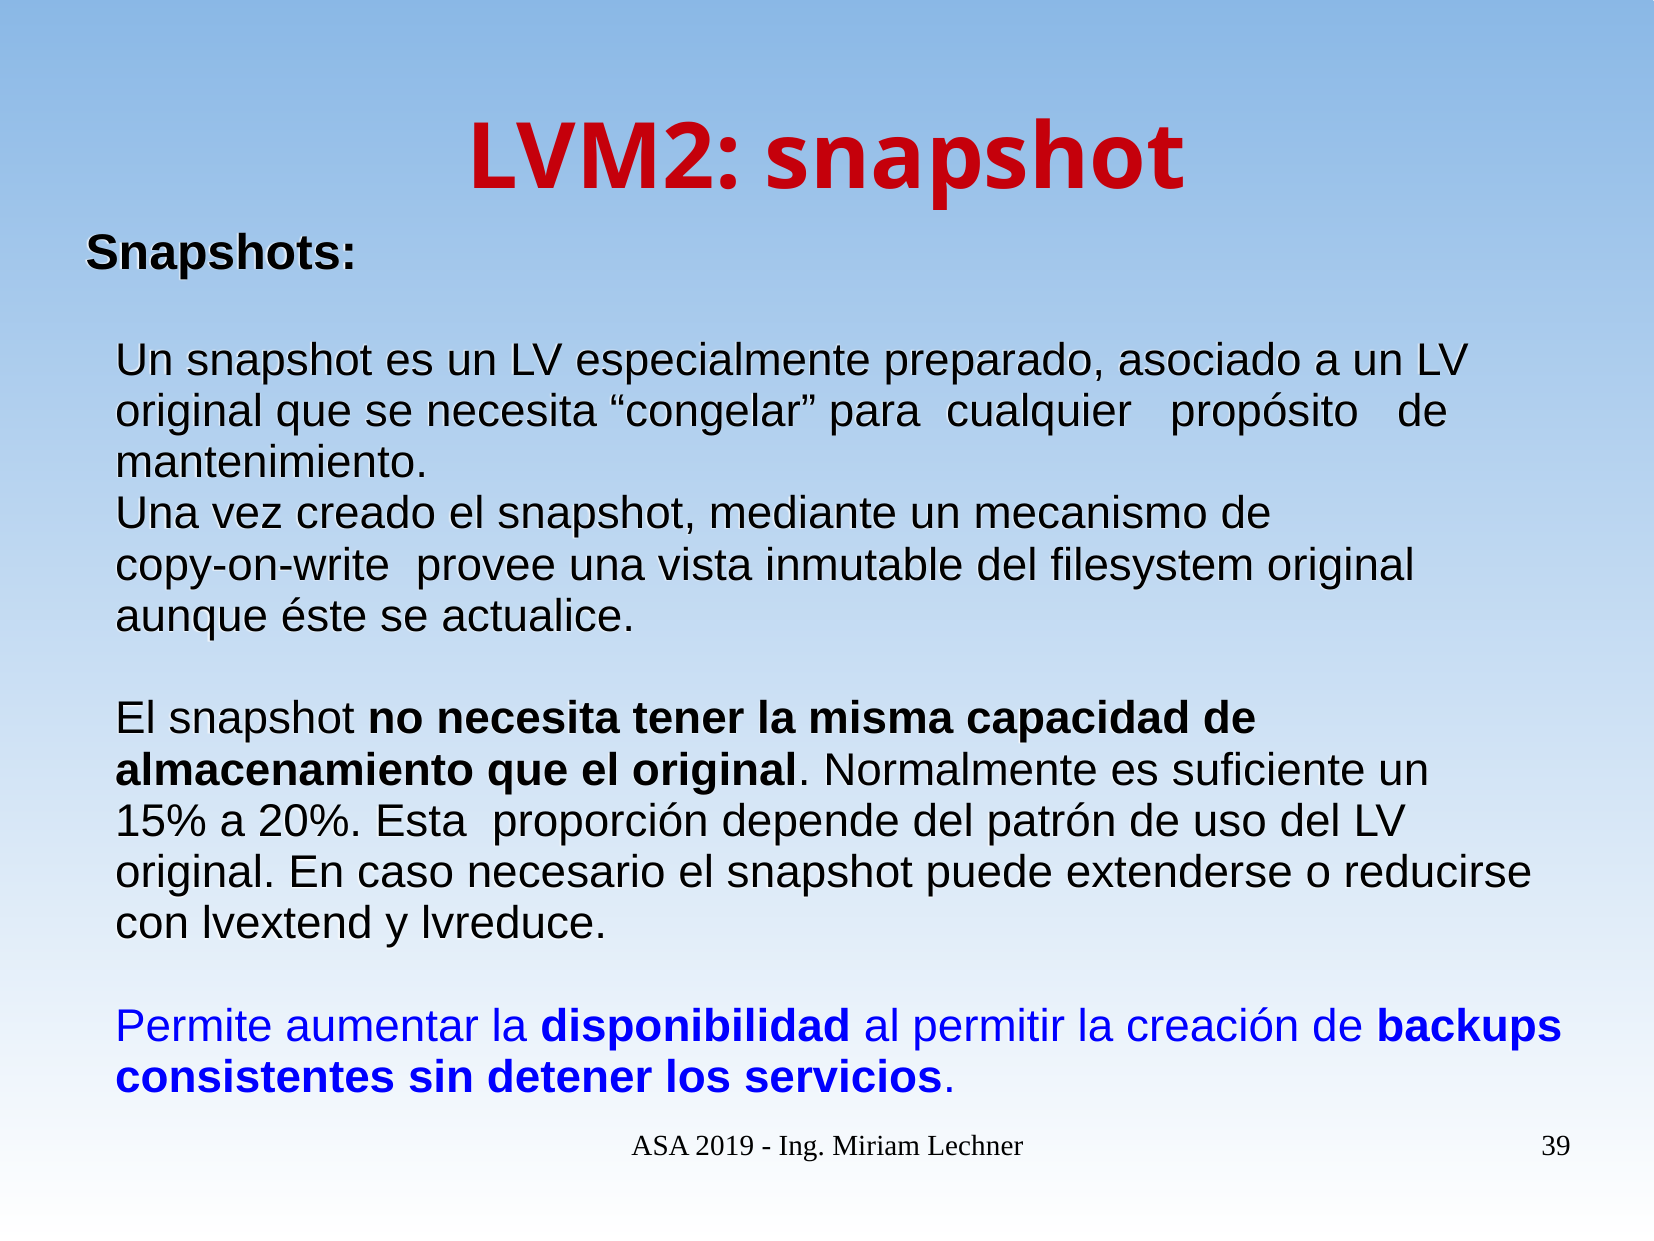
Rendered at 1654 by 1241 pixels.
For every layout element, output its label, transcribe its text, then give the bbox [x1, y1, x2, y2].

text_box Un snapshot es un LV especialmente preparado, asociado a un LV original que se necesita “congelar” para cualquier propósito de mantenimiento. Una vez creado el snapshot, mediante un mecanismo de copy-on-write provee una vista inmutable del filesystem original aunque éste se actualice. El snapshot no necesita tener la misma capacidad de almacenamiento que el original. Normalmente es suficiente un 15% a 20%. Esta proporción depende del patrón de uso del LV original. En caso necesario el snapshot puede extenderse o reducirse con lvextend y lvreduce. Permite aumentar la disponibilidad al permitir la creación de backups consistentes sin detener los servicios. [100, 326, 1654, 1111]
title LVM2: snapshot [82, 49, 1571, 257]
text_box Snapshots: [70, 216, 556, 390]
